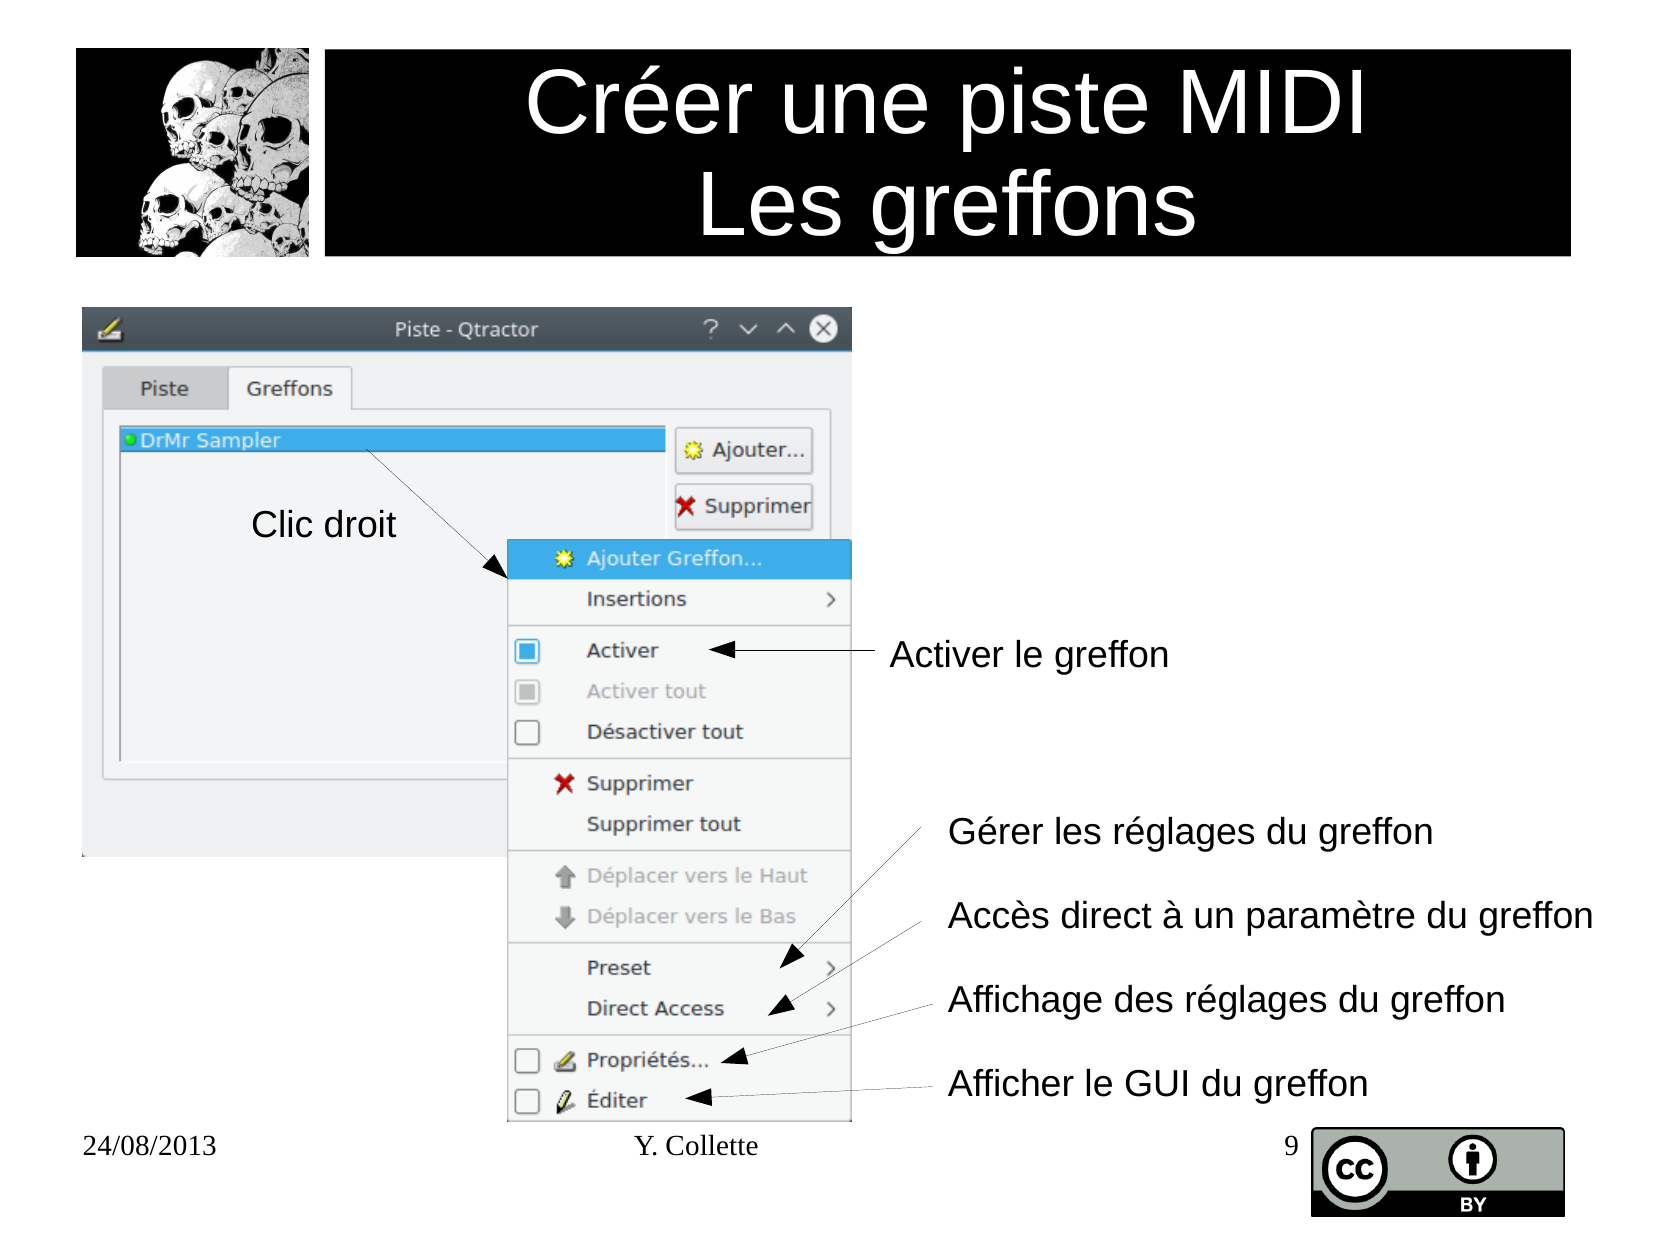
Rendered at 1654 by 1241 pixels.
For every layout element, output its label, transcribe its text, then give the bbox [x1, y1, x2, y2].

text_box Activer le greffon [874, 625, 1193, 683]
title Créer une piste MIDI Les greffons [324, 49, 1571, 257]
picture [1311, 1127, 1565, 1217]
picture [76, 48, 309, 257]
text_box Clic droit [236, 496, 414, 553]
text_box Gérer les réglages du greffon Accès direct à un paramètre du greffon Affichage des réglages du greffon Afficher le GUI du greffon [933, 803, 1619, 1112]
picture [82, 307, 852, 1123]
